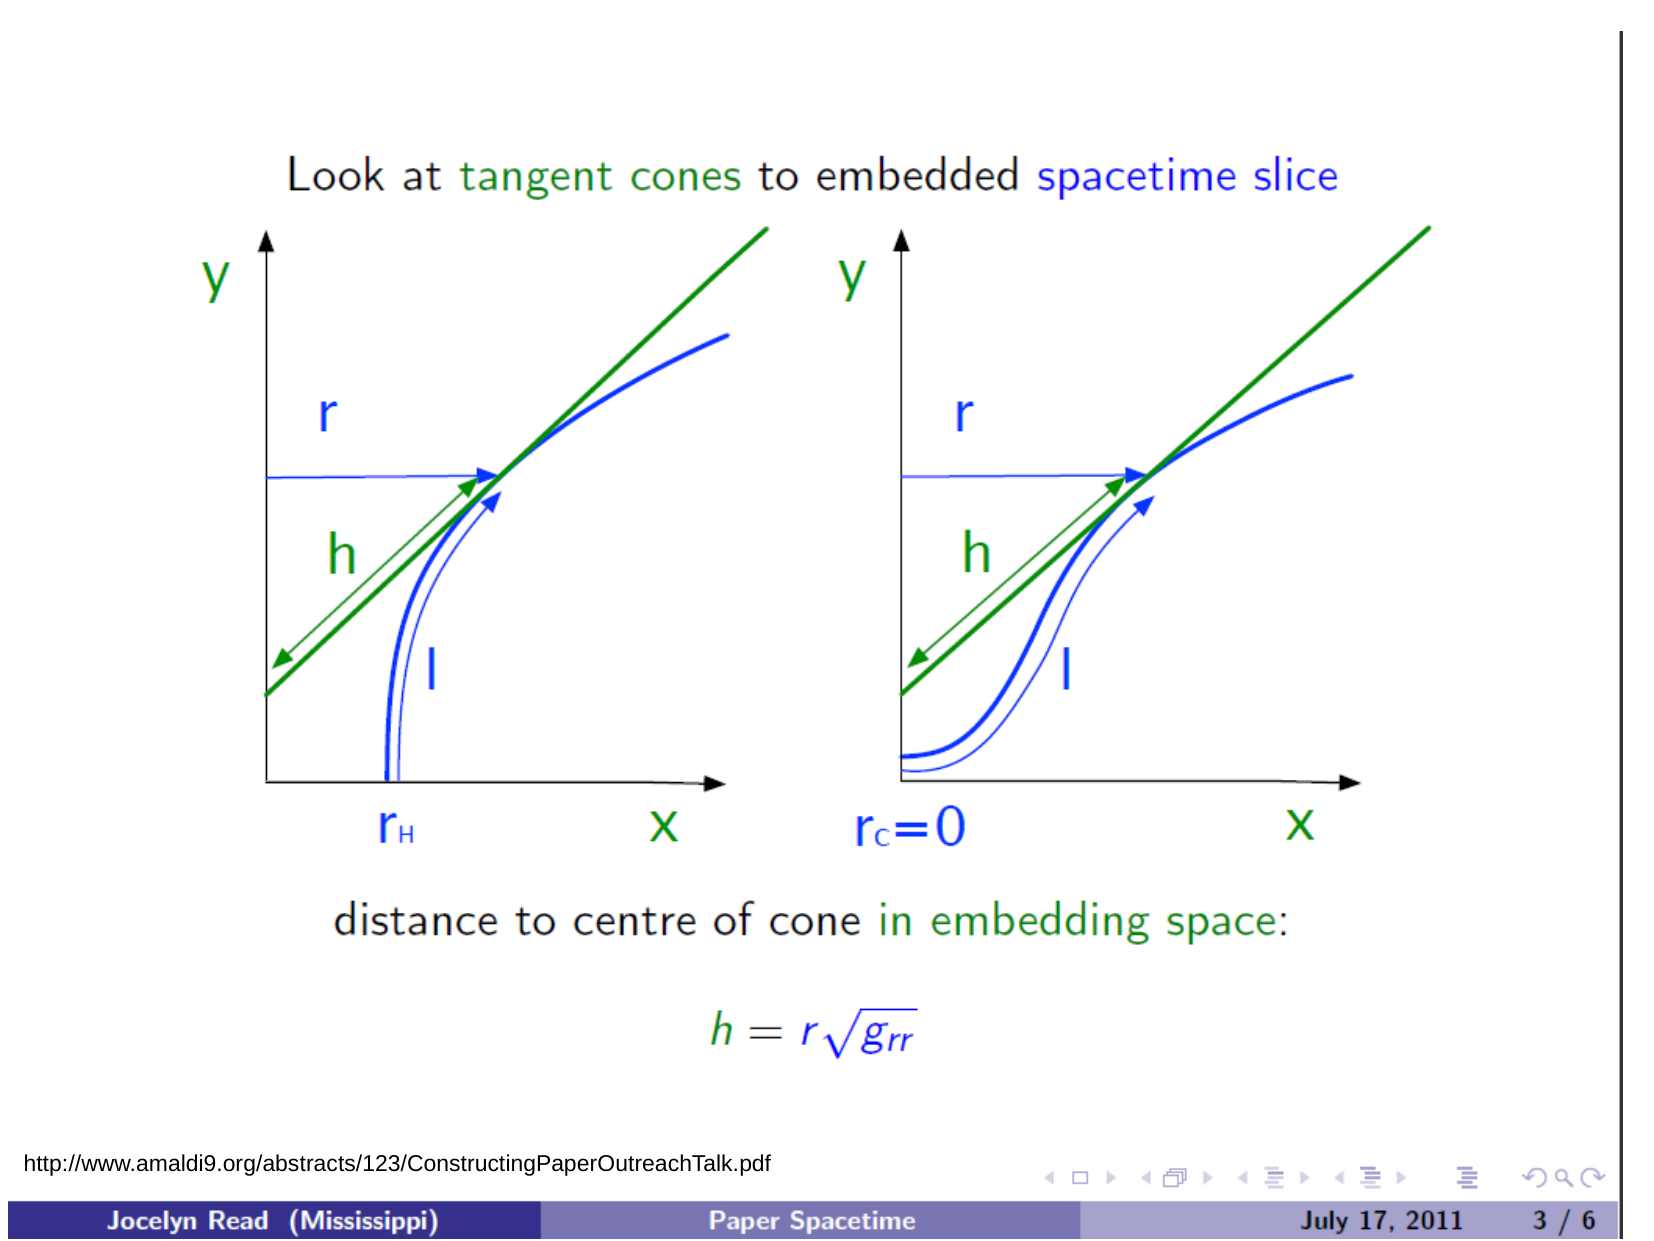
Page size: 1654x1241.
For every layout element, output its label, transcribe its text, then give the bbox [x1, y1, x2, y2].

picture [8, 31, 1623, 1239]
text_box http://www.amaldi9.org/abstracts/123/ConstructingPaperOutreachTalk.pdf [8, 1143, 1256, 1201]
